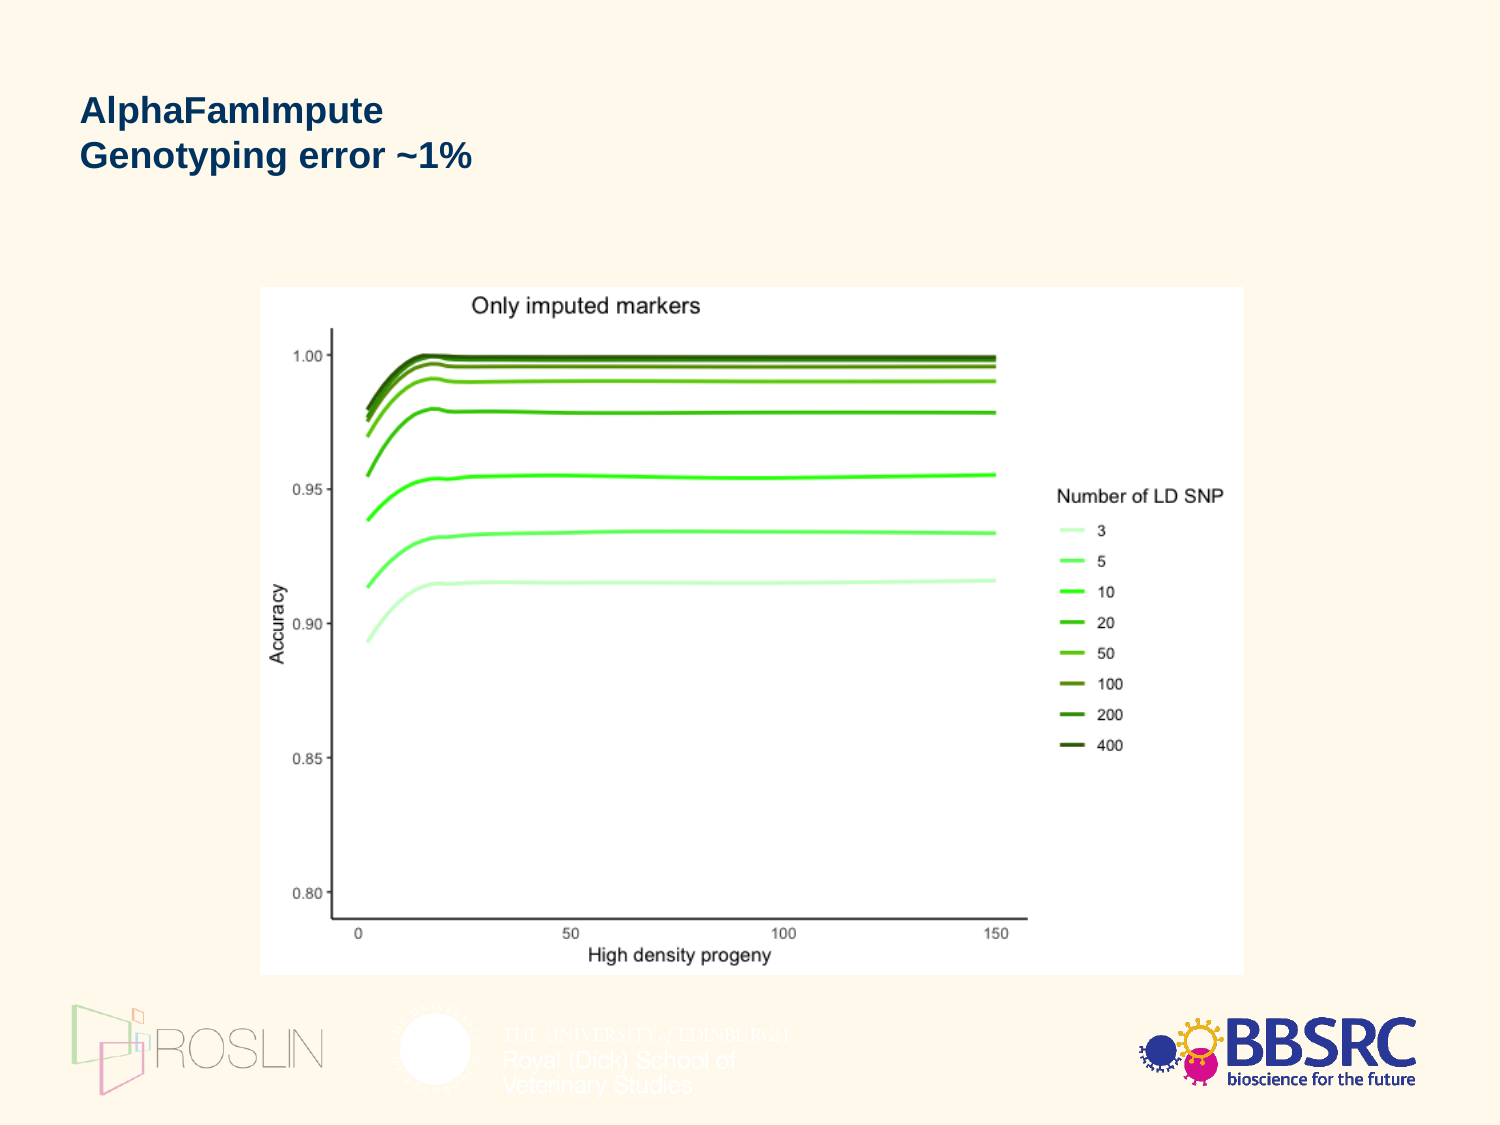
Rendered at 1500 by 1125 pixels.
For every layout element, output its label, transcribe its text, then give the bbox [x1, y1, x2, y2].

picture [1137, 1014, 1416, 1092]
picture [64, 287, 1244, 1118]
title AlphaFamImpute Genotyping error ~1% [64, 78, 1425, 185]
